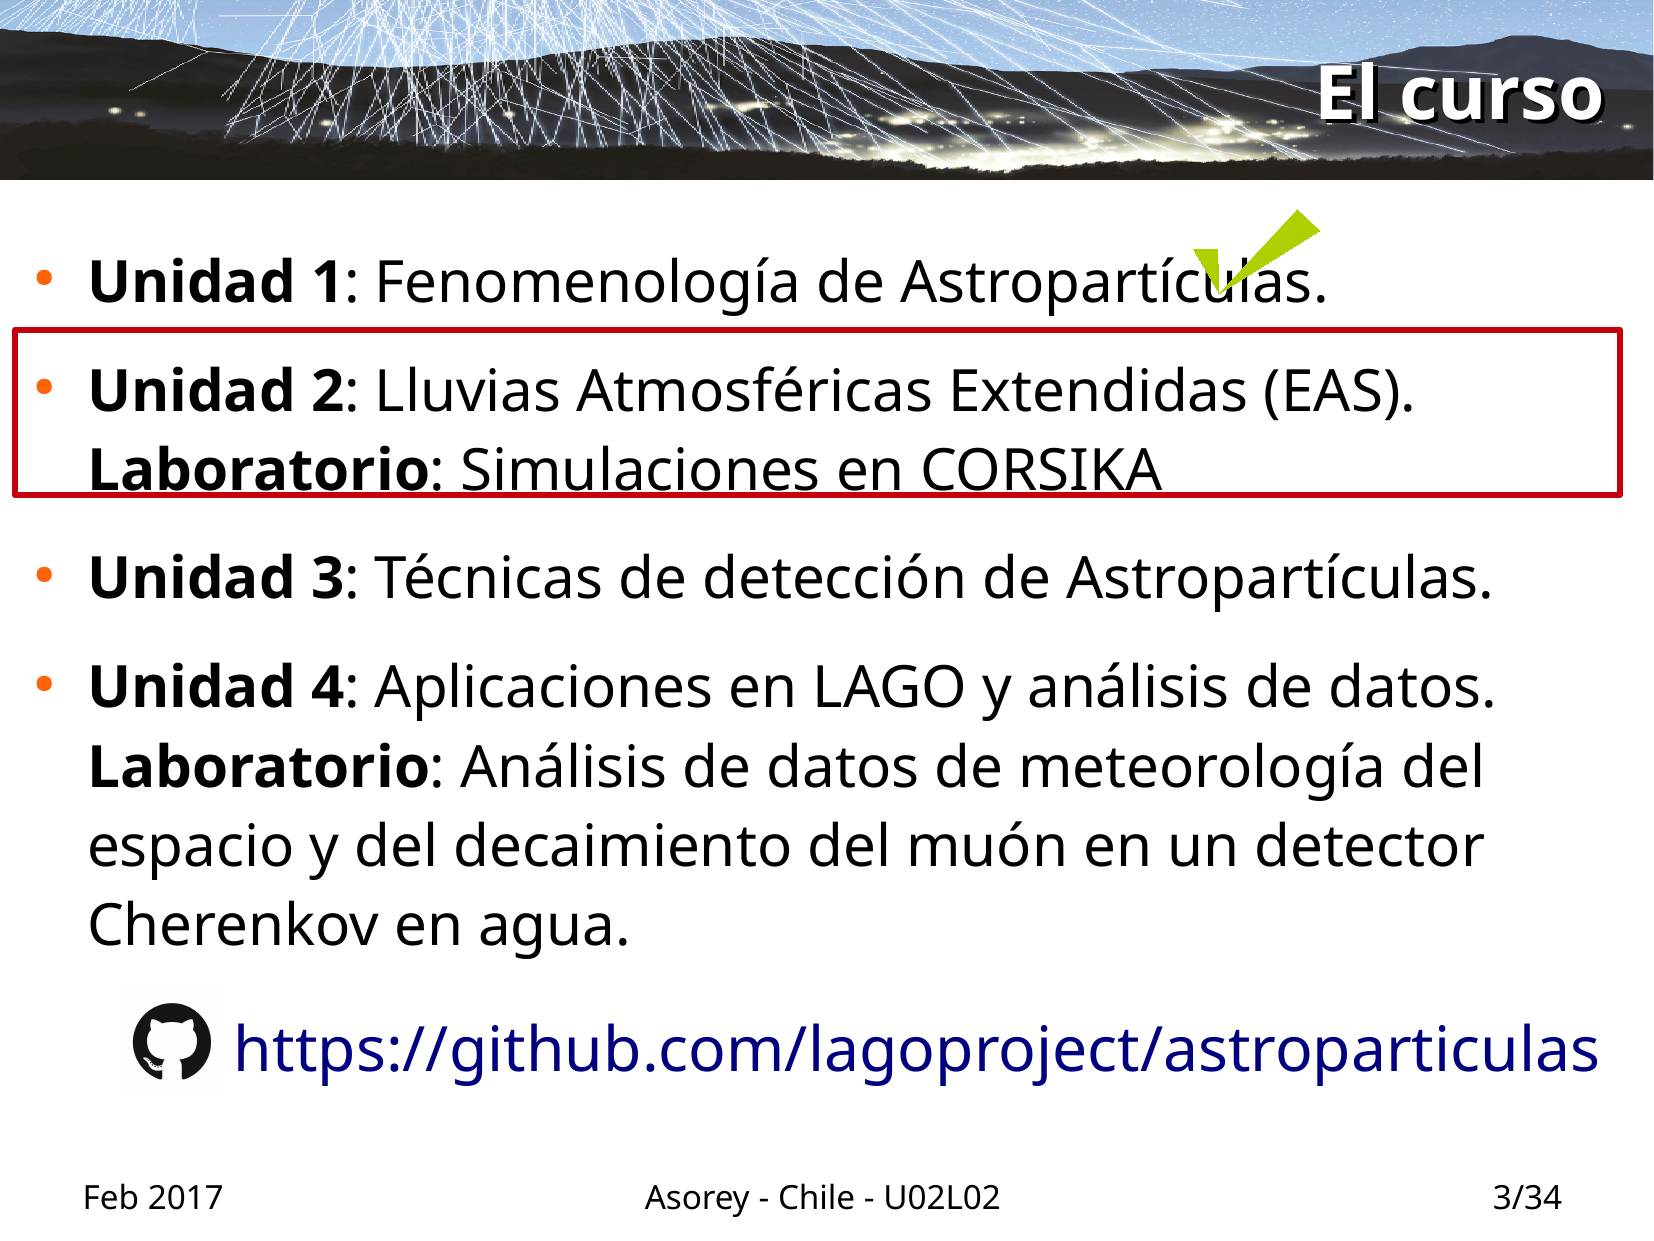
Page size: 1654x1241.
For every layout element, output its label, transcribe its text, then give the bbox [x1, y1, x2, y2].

list Unidad 1: Fenomenología de Astropartículas. Unidad 2: Lluvias Atmosféricas Extendidas (EAS). Laboratorio: Simulaciones en CORSIKA Unidad 3: Técnicas de detección de Astropartículas. Unidad 4: Aplicaciones en LAGO y análisis de datos. Laboratorio: Análisis de datos de meteorología del espacio y del decaimiento del muón en un detector Cherenkov en agua. [16, 498, 1621, 991]
title El curso [45, 15, 1606, 166]
picture [120, 989, 224, 1094]
picture [0, 0, 1654, 180]
list Unidad 1: Fenomenología de Astropartículas. Unidad 2: Lluvias Atmosféricas Extendidas (EAS). Laboratorio: Simulaciones en CORSIKA Unidad 3: Técnicas de detección de Astropartículas. Unidad 4: Aplicaciones en LAGO y análisis de datos. Laboratorio: Análisis de datos de meteorología del espacio y del decaimiento del muón en un detector Cherenkov en agua. [18, 333, 1617, 492]
list Unidad 1: Fenomenología de Astropartículas. Unidad 2: Lluvias Atmosféricas Extendidas (EAS). Laboratorio: Simulaciones en CORSIKA Unidad 3: Técnicas de detección de Astropartículas. Unidad 4: Aplicaciones en LAGO y análisis de datos. Laboratorio: Análisis de datos de meteorología del espacio y del decaimiento del muón en un detector Cherenkov en agua. [16, 240, 1621, 327]
text_box [1193, 209, 1320, 294]
list https://github.com/lagoproject/astroparticulas [146, 1005, 1636, 1185]
